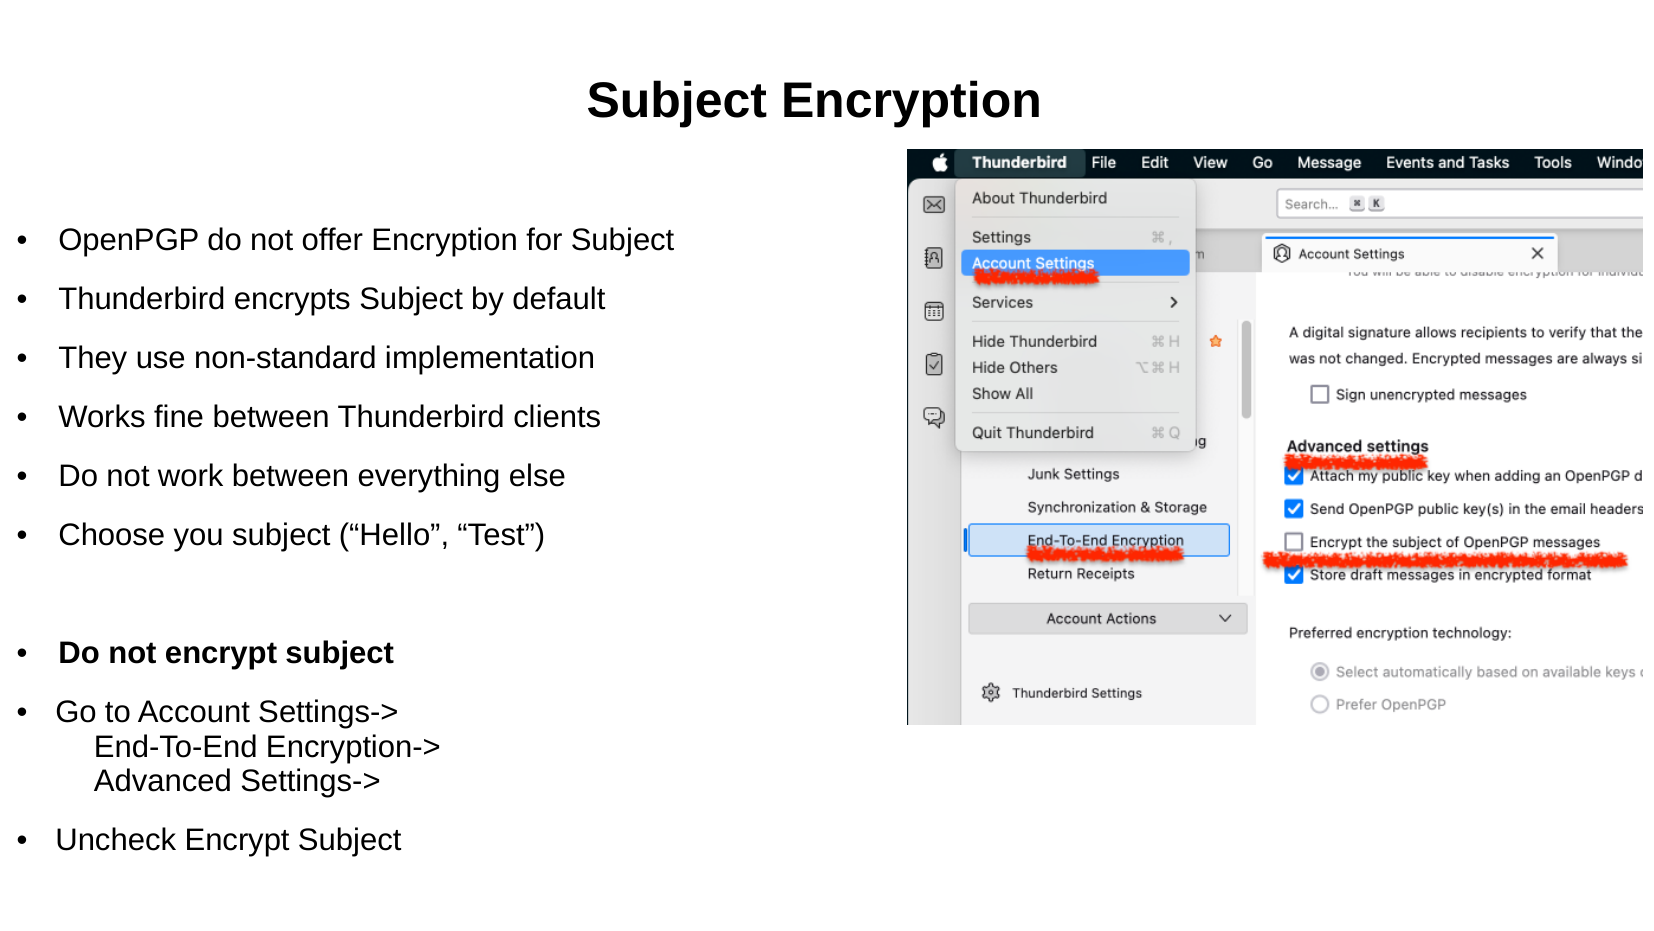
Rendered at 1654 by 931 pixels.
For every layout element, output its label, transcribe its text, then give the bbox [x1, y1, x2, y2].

list OpenPGP do not offer Encryption for Subject Thunderbird encrypts Subject by default They use non-standard implementation Works fine between Thunderbird clients Do not work between everything else Choose you subject (“Hello”, “Test”) Do not encrypt subject Go to Account Settings-> End-To-End Encryption-> Advanced Settings-> Uncheck Encrypt Subject [13, 222, 907, 862]
title Subject Encryption [108, 42, 1521, 158]
picture [907, 149, 1643, 725]
